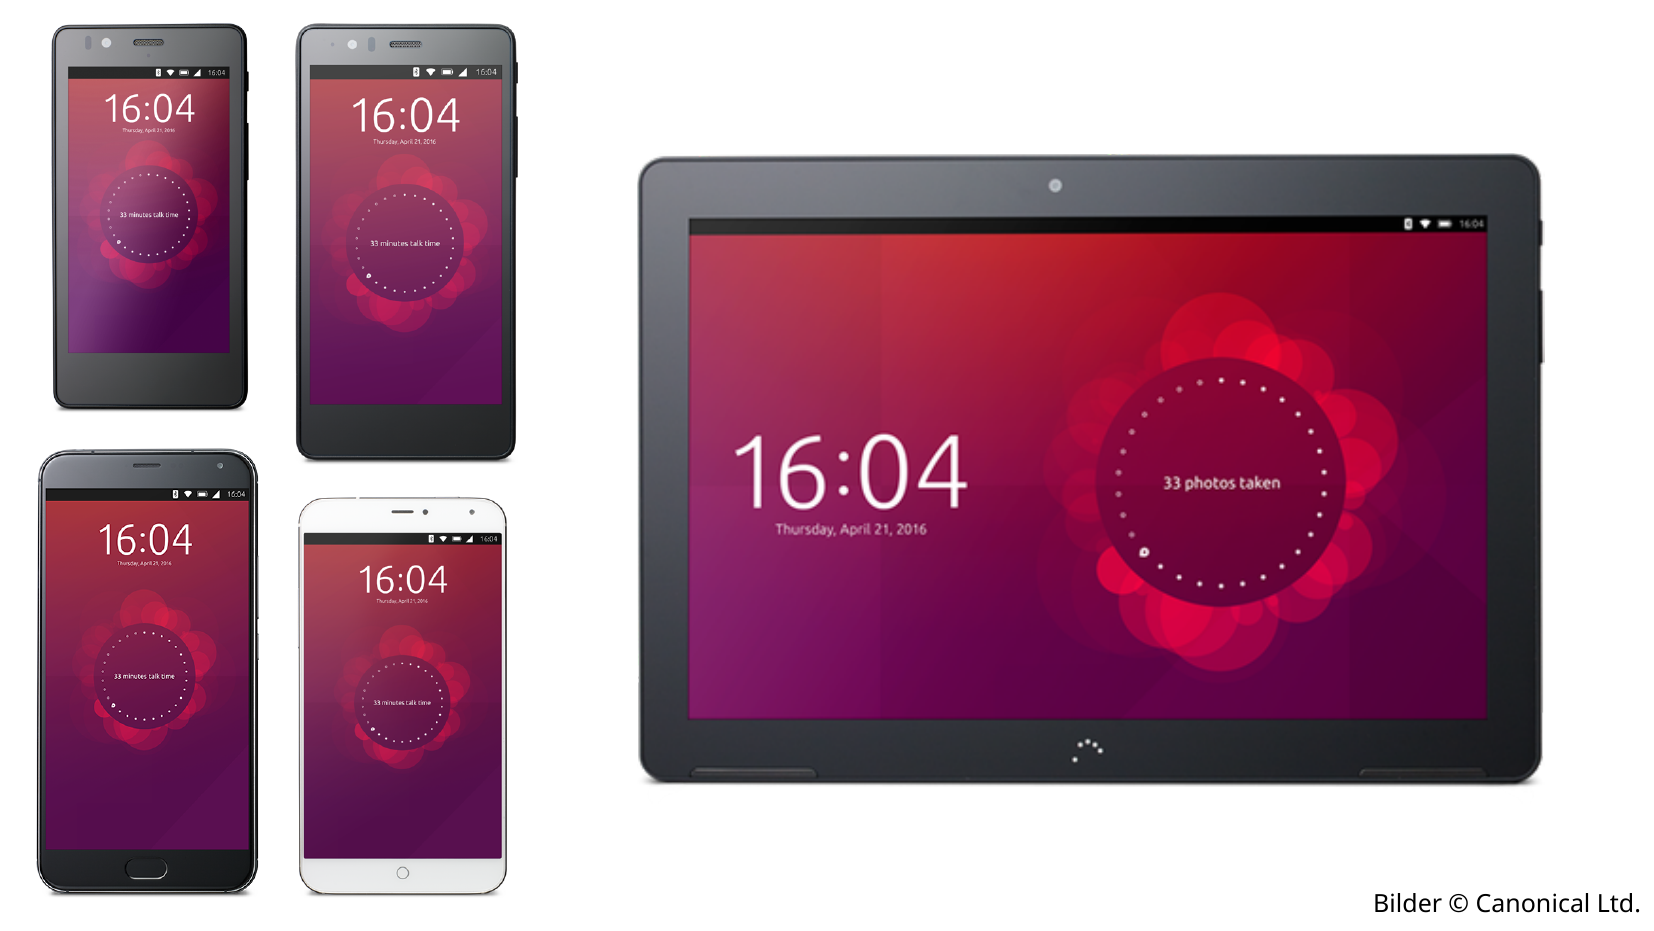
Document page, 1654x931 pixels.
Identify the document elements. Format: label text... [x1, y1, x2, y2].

picture [295, 23, 518, 465]
picture [637, 153, 1545, 804]
picture [36, 448, 259, 898]
picture [297, 496, 507, 898]
picture [51, 23, 249, 413]
text_box Bilder © Canonical Ltd. [1358, 878, 1647, 922]
